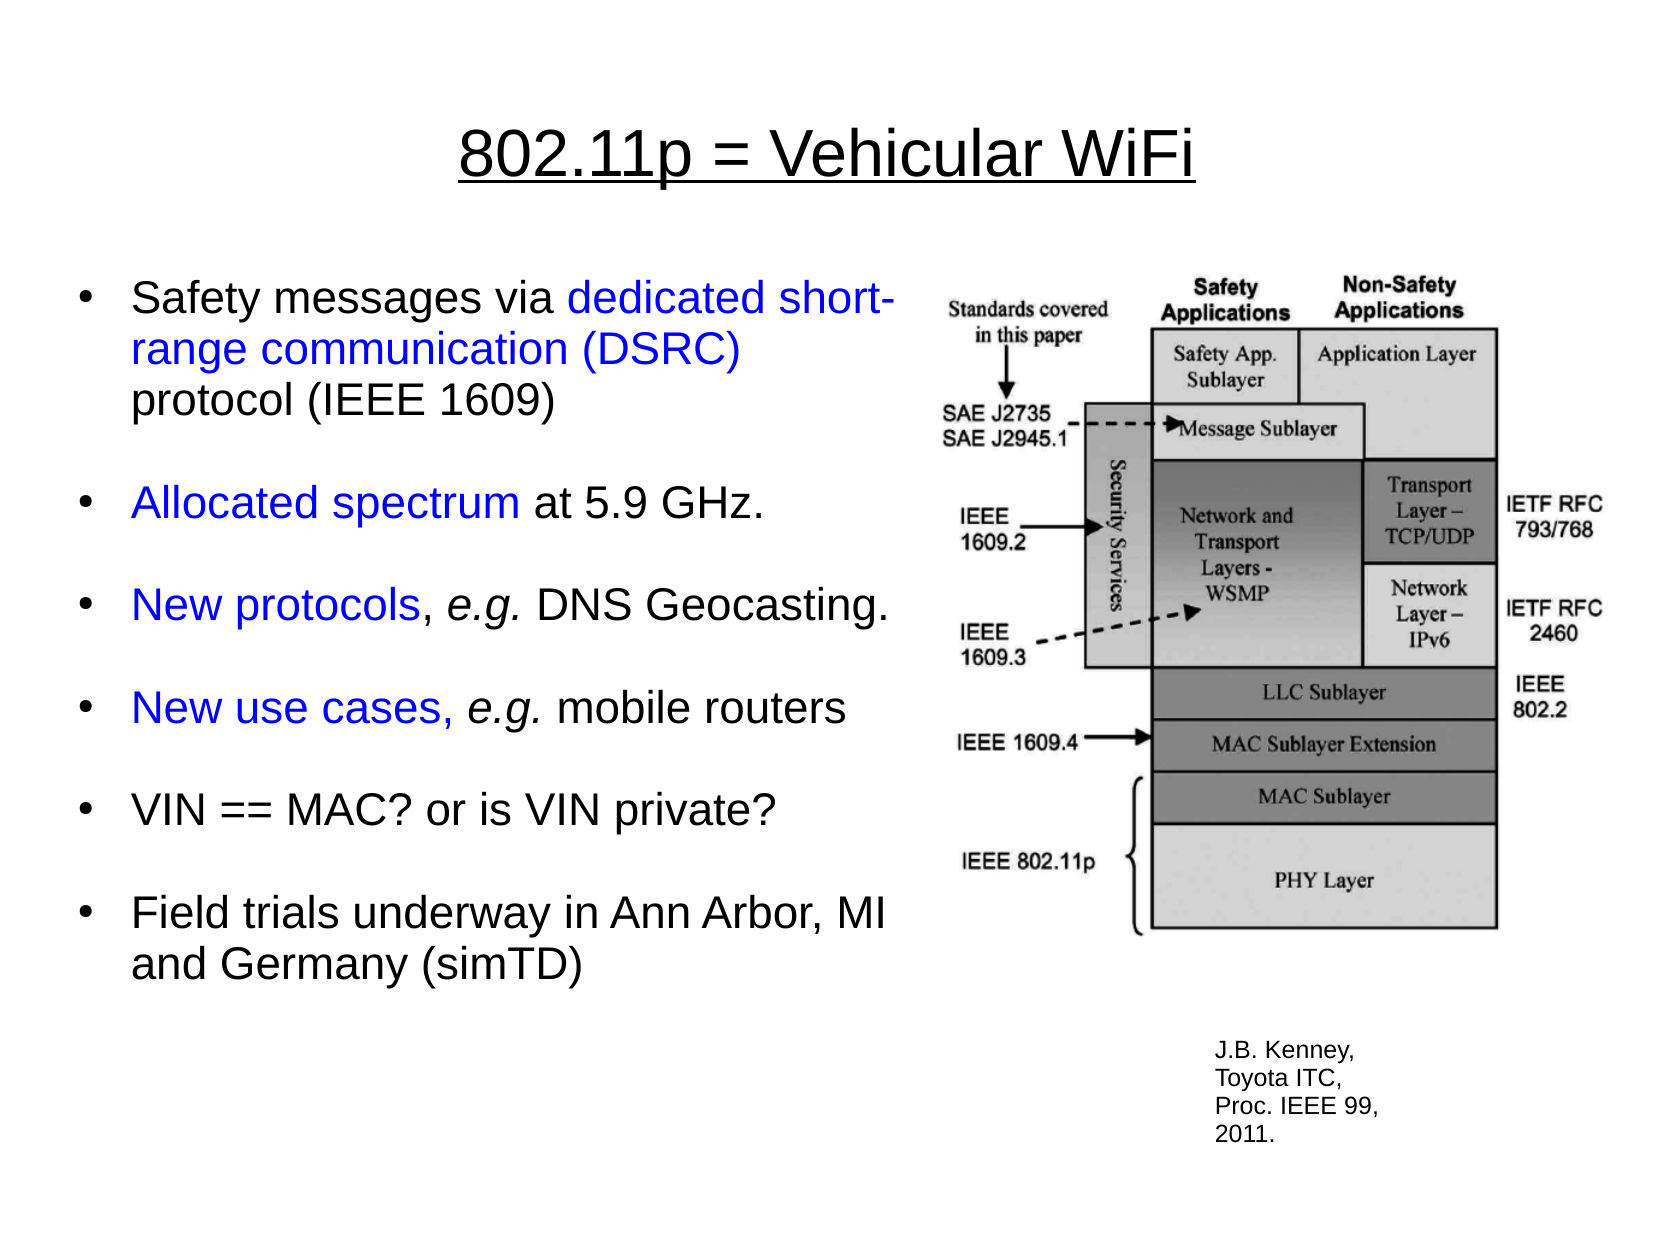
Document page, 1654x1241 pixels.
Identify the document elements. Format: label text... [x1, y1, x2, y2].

text_box J.B. Kenney, Toyota ITC, Proc. IEEE 99, 2011. [1200, 1028, 1395, 1156]
list Safety messages via dedicated short-range communication (DSRC) protocol (IEEE 1609) Allocated spectrum at 5.9 GHz. New protocols, e.g. DNS Geocasting. New use cases, e.g. mobile routers VIN == MAC? or is VIN private? Field trials underway in Ann Arbor, MI and Germany (simTD) [60, 271, 906, 1006]
picture [940, 271, 1610, 947]
title 802.11p = Vehicular WiFi [82, 49, 1571, 257]
